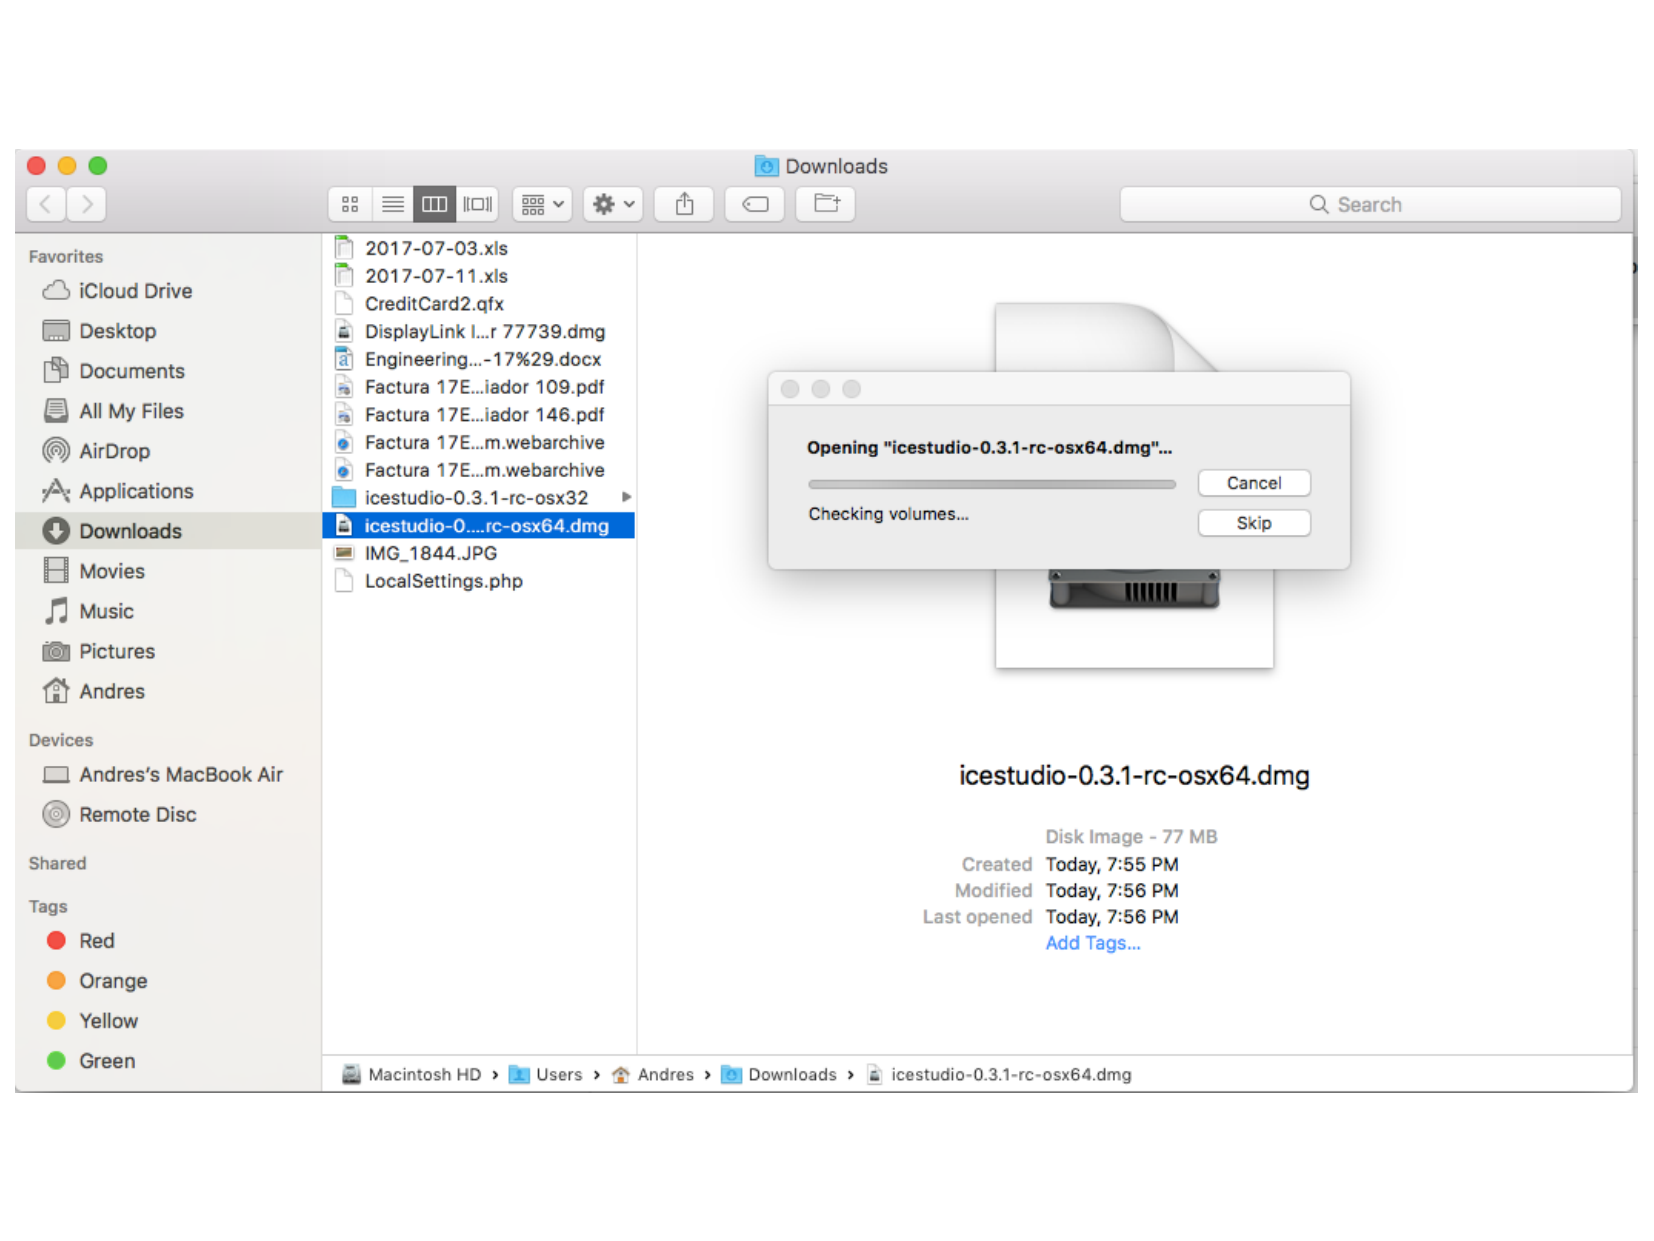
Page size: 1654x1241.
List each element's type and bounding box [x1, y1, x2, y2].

picture [15, 149, 1638, 1093]
